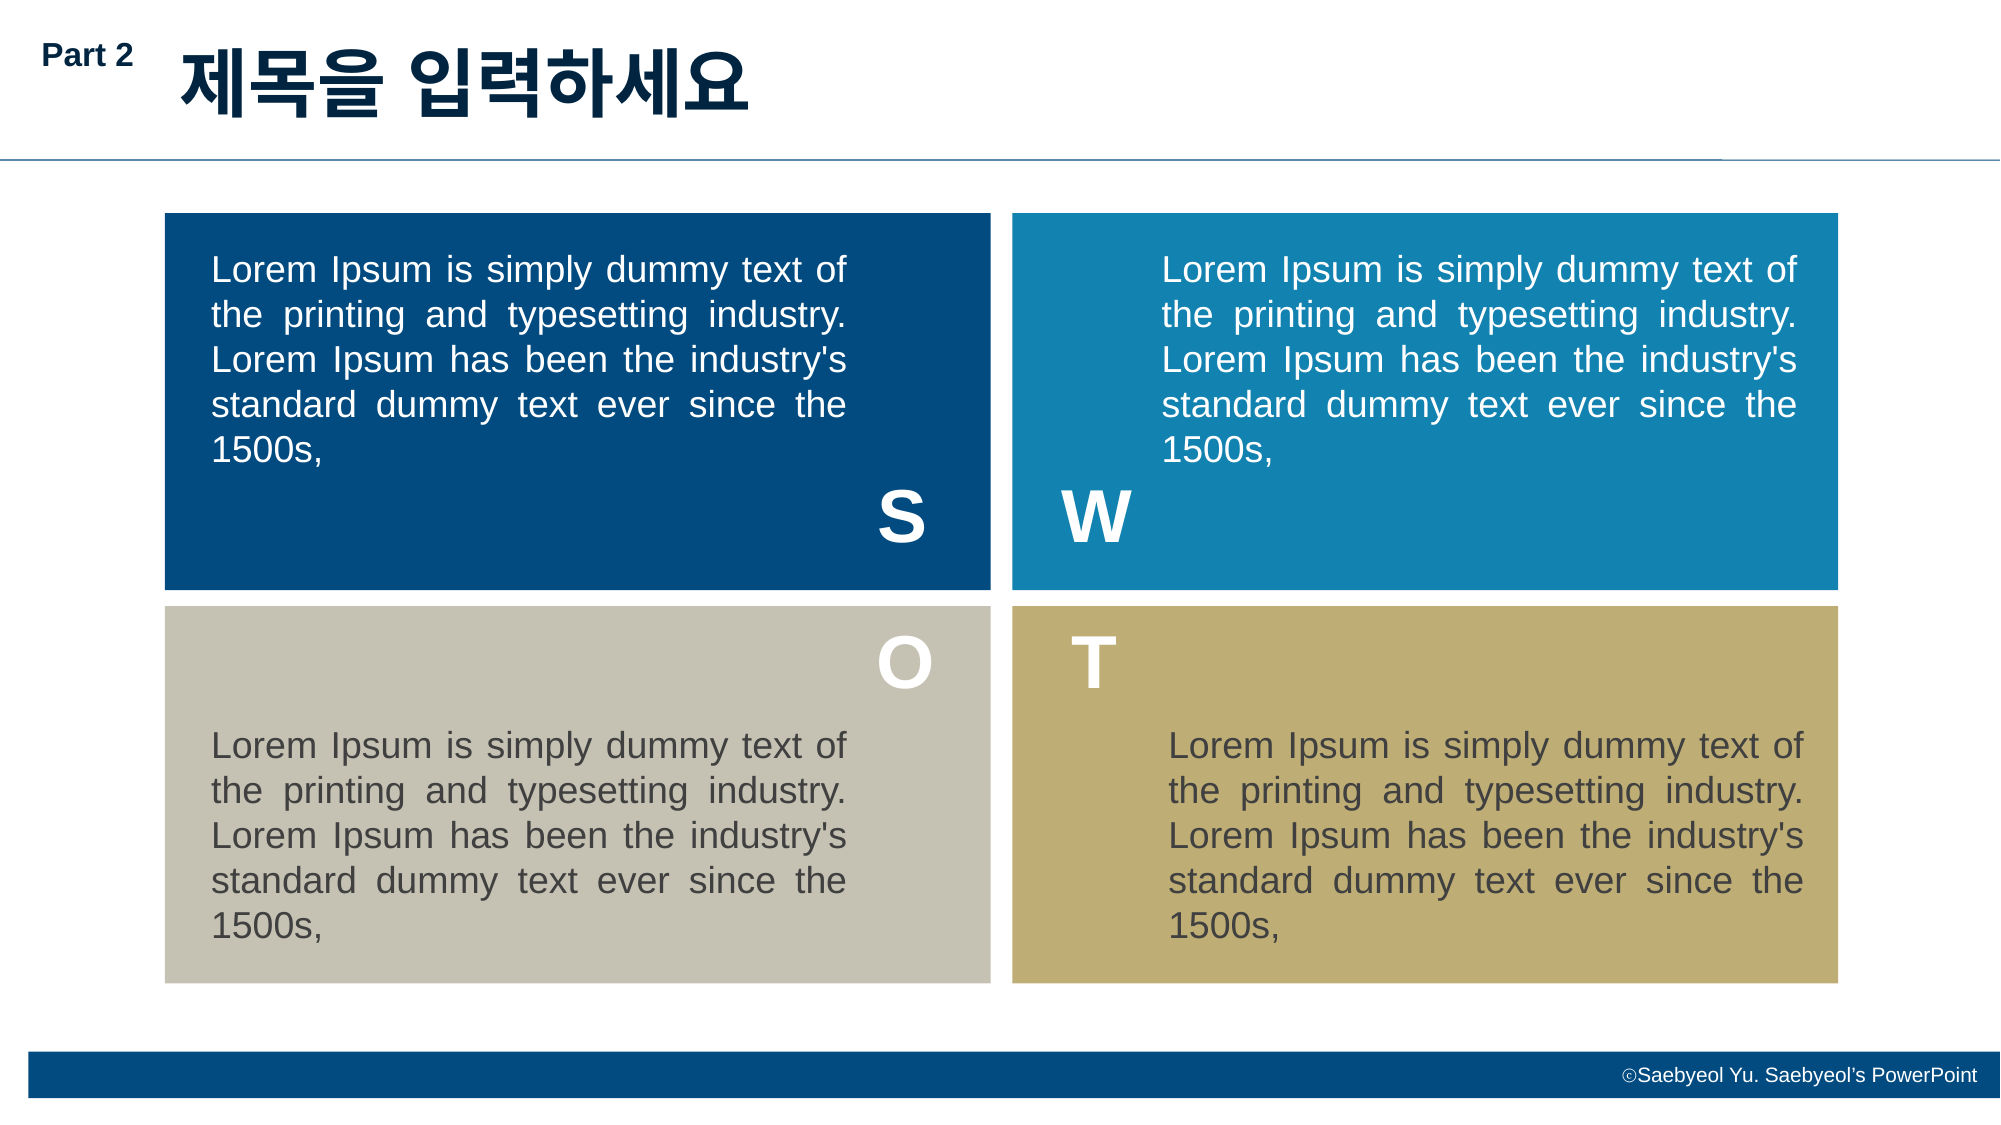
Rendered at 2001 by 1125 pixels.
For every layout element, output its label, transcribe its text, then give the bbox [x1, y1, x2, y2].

text_box Lorem Ipsum is simply dummy text of the printing and typesetting industry. Lorem Ipsum has been the industry's standard dummy text ever since the 1500s, [1153, 713, 1820, 954]
text_box 제목을 입력하세요 [164, 28, 783, 134]
text_box [164, 213, 991, 591]
text_box T [1010, 606, 1132, 711]
text_box Part 2 [26, 26, 165, 81]
text_box W [1025, 460, 1147, 566]
text_box [1012, 606, 1839, 984]
text_box Lorem Ipsum is simply dummy text of the printing and typesetting industry. Lorem Ipsum has been the industry's standard dummy text ever since the 1500s, [196, 713, 862, 954]
text_box O [861, 606, 984, 711]
text_box S [862, 460, 985, 566]
text_box [1012, 213, 1839, 591]
text_box Lorem Ipsum is simply dummy text of the printing and typesetting industry. Lorem Ipsum has been the industry's standard dummy text ever since the 1500s, [1146, 237, 1813, 478]
text_box [164, 606, 991, 984]
text_box Lorem Ipsum is simply dummy text of the printing and typesetting industry. Lorem Ipsum has been the industry's standard dummy text ever since the 1500s, [196, 237, 862, 478]
